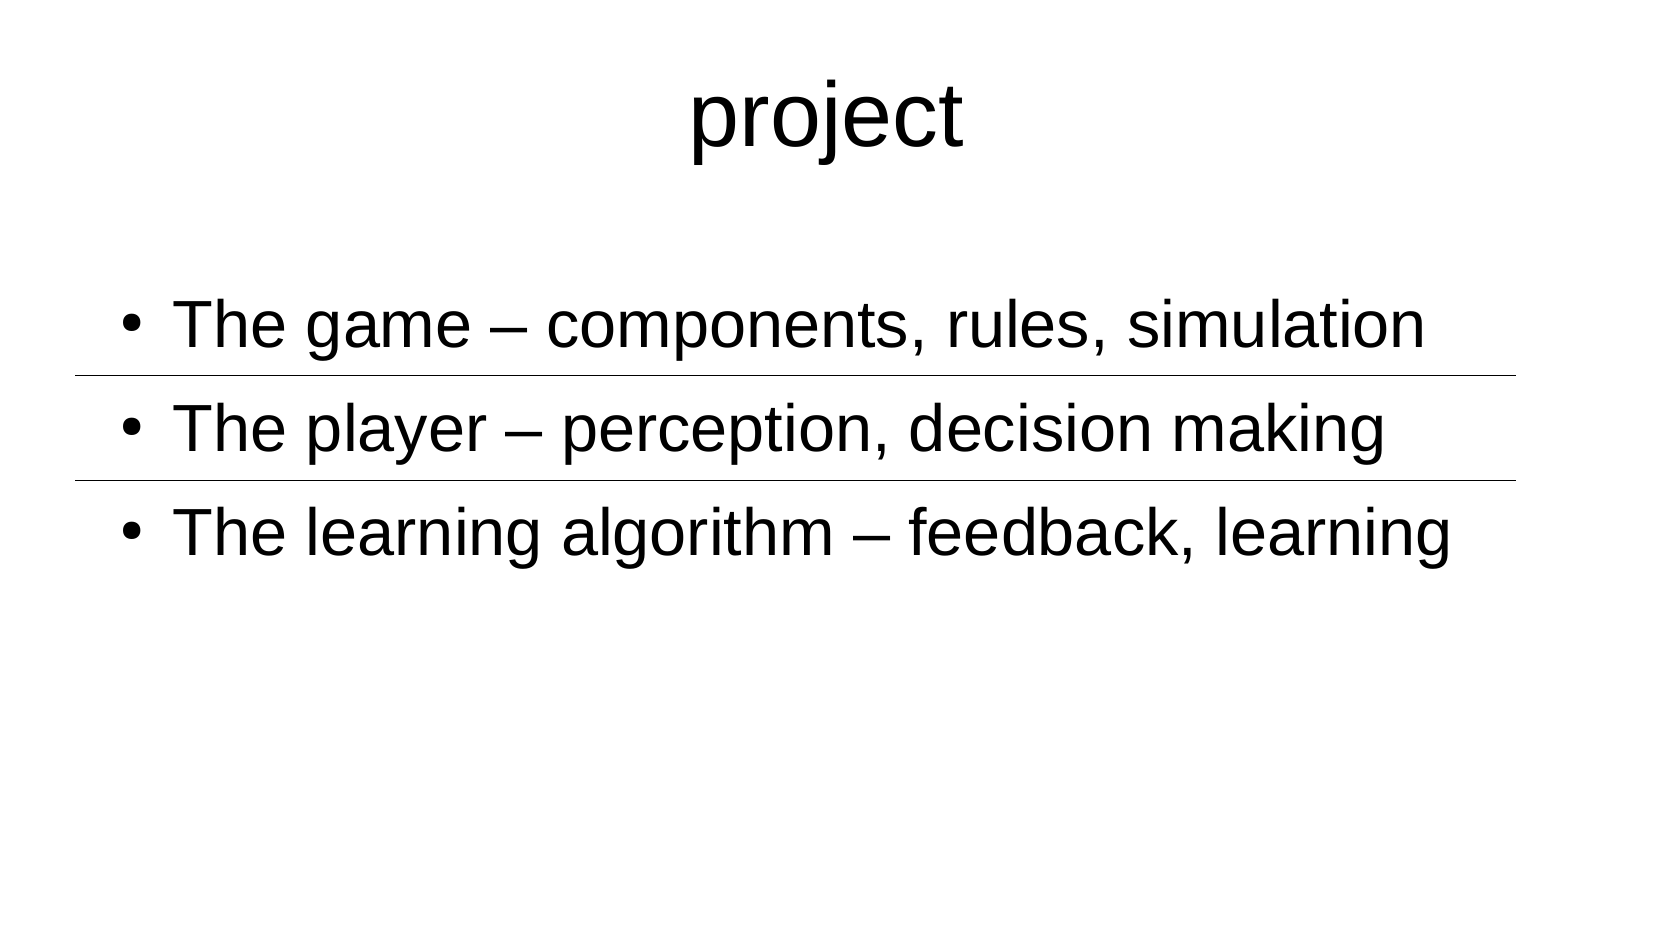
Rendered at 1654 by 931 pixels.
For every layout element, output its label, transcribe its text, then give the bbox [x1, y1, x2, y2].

title project [82, 37, 1571, 193]
list The game – components, rules, simulation The player – perception, decision making The learning algorithm – feedback, learning [102, 286, 1591, 827]
